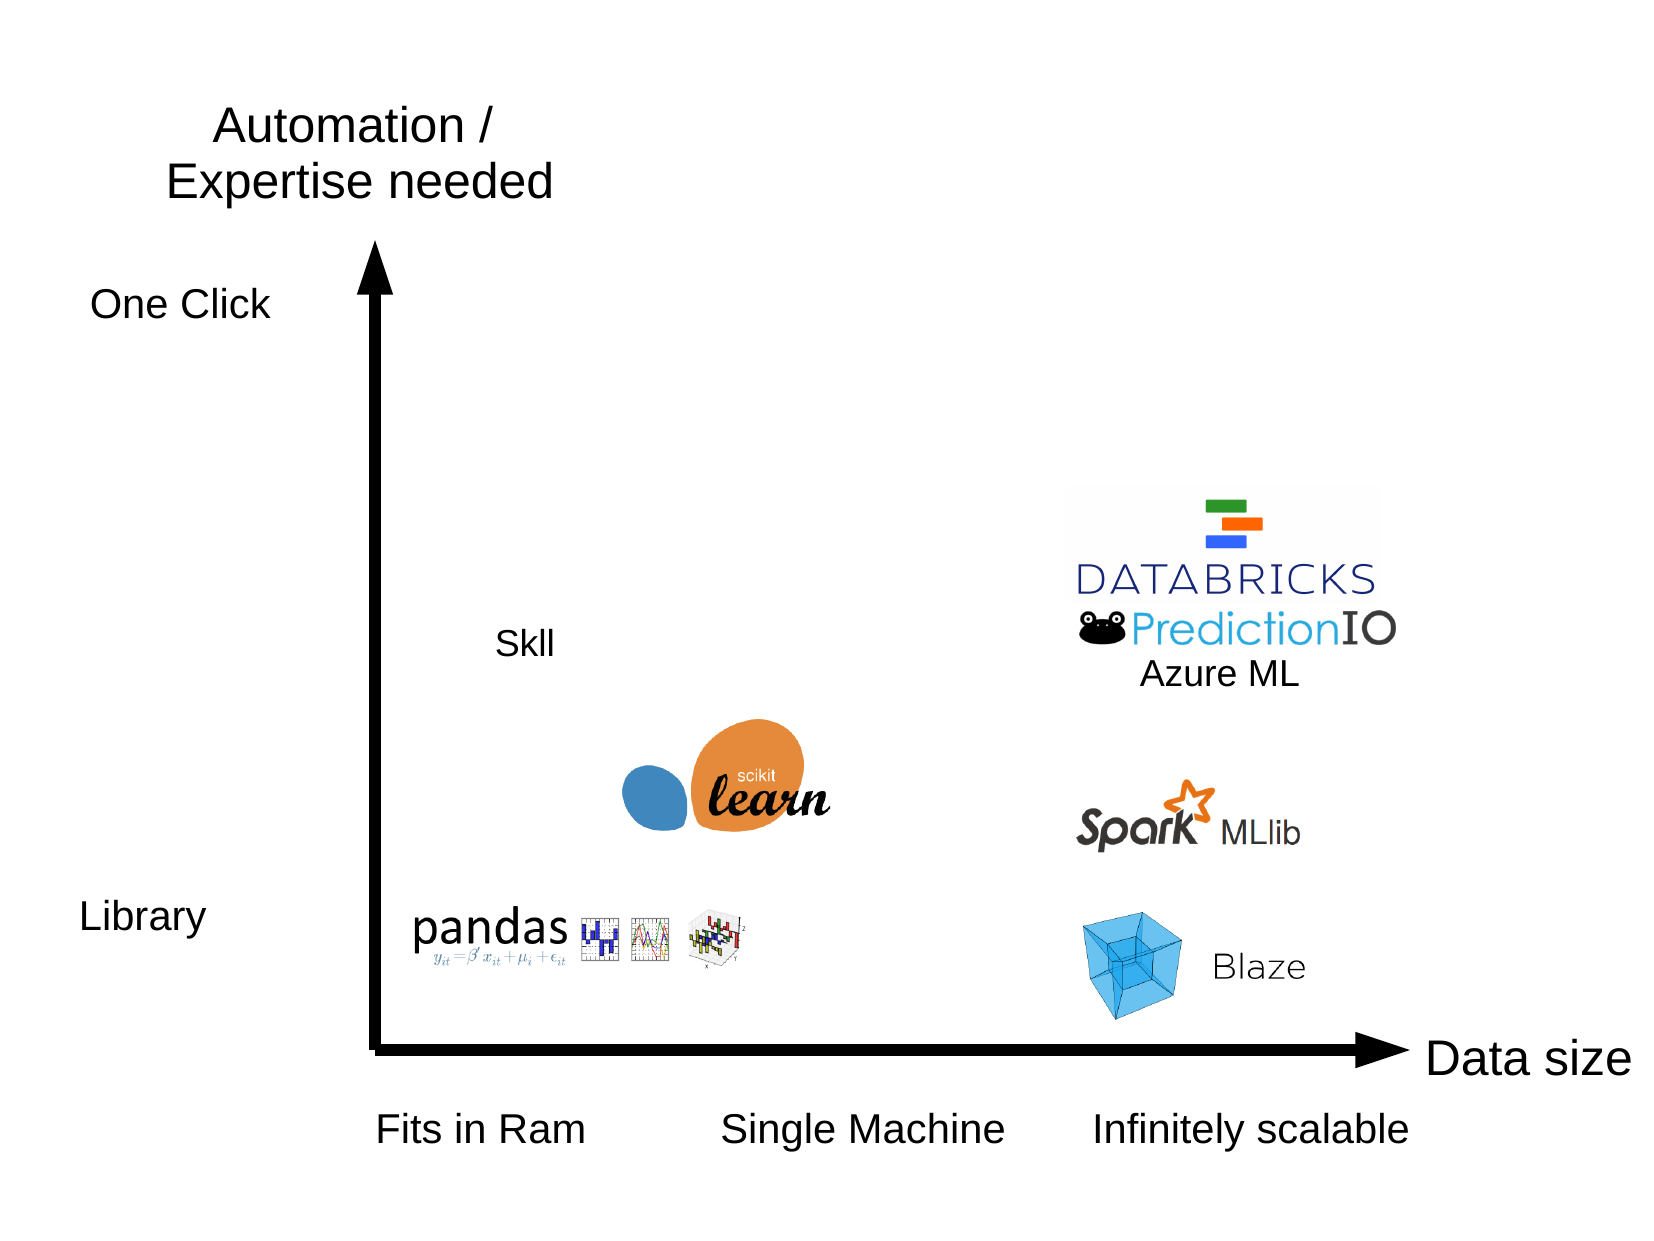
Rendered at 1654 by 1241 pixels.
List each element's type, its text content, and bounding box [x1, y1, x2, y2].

text_box Automation / Expertise needed [105, 90, 616, 226]
picture [1079, 610, 1396, 646]
picture [1065, 485, 1381, 605]
text_box Single Machine [705, 1098, 1051, 1161]
text_box Infinitely scalable [1077, 1098, 1426, 1164]
picture [622, 719, 841, 856]
text_box Azure ML [1125, 646, 1396, 702]
picture [396, 899, 766, 976]
text_box Library [63, 885, 244, 947]
text_box Fits in Ram [360, 1098, 705, 1161]
picture [1046, 896, 1381, 1036]
picture [1065, 764, 1338, 866]
text_box Data size [1410, 1023, 1653, 1095]
text_box One Click [75, 273, 286, 336]
text_box Skll [480, 615, 571, 676]
